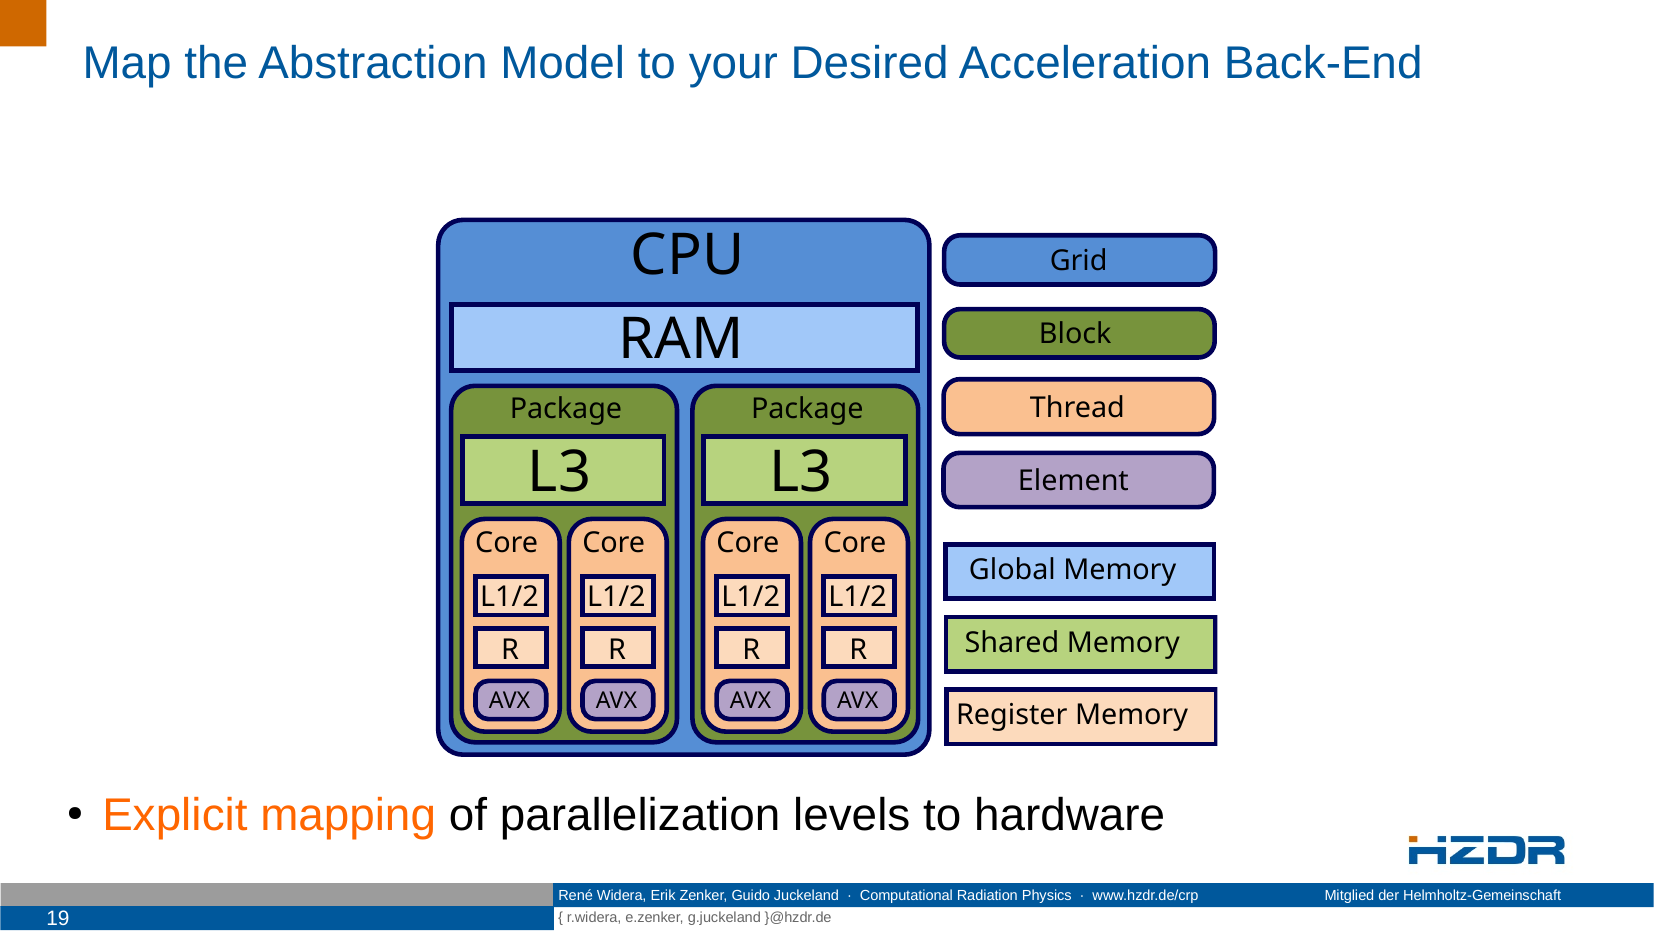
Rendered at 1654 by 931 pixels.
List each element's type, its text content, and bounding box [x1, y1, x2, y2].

text_box [25, 776, 1385, 881]
picture [435, 217, 1218, 757]
text_box Explicit mapping of parallelization levels to hardware [52, 781, 1342, 886]
picture [1017, 886, 1249, 894]
title Map the Abstraction Model to your Desired Acceleration Back-End [82, 36, 1571, 143]
picture [1386, 819, 1582, 881]
